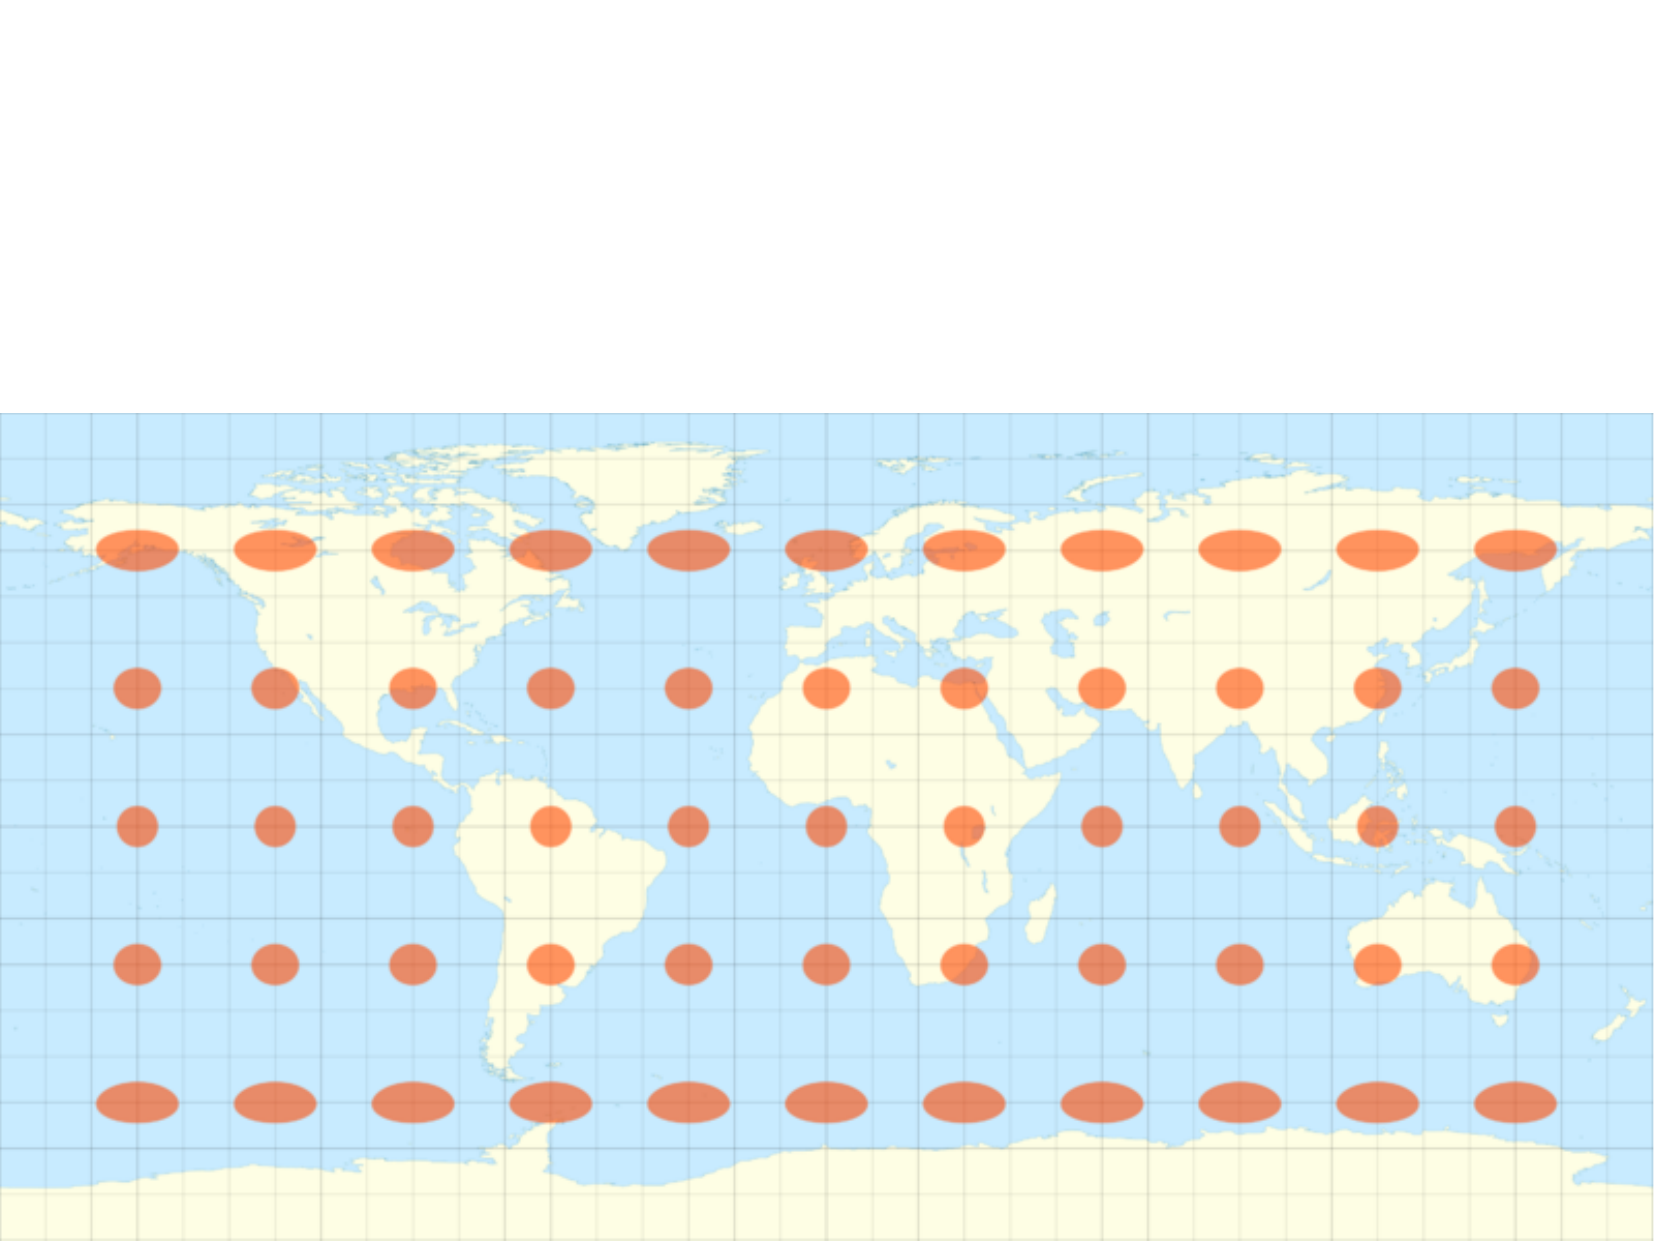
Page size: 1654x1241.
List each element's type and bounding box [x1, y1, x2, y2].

picture [0, 413, 1654, 1241]
